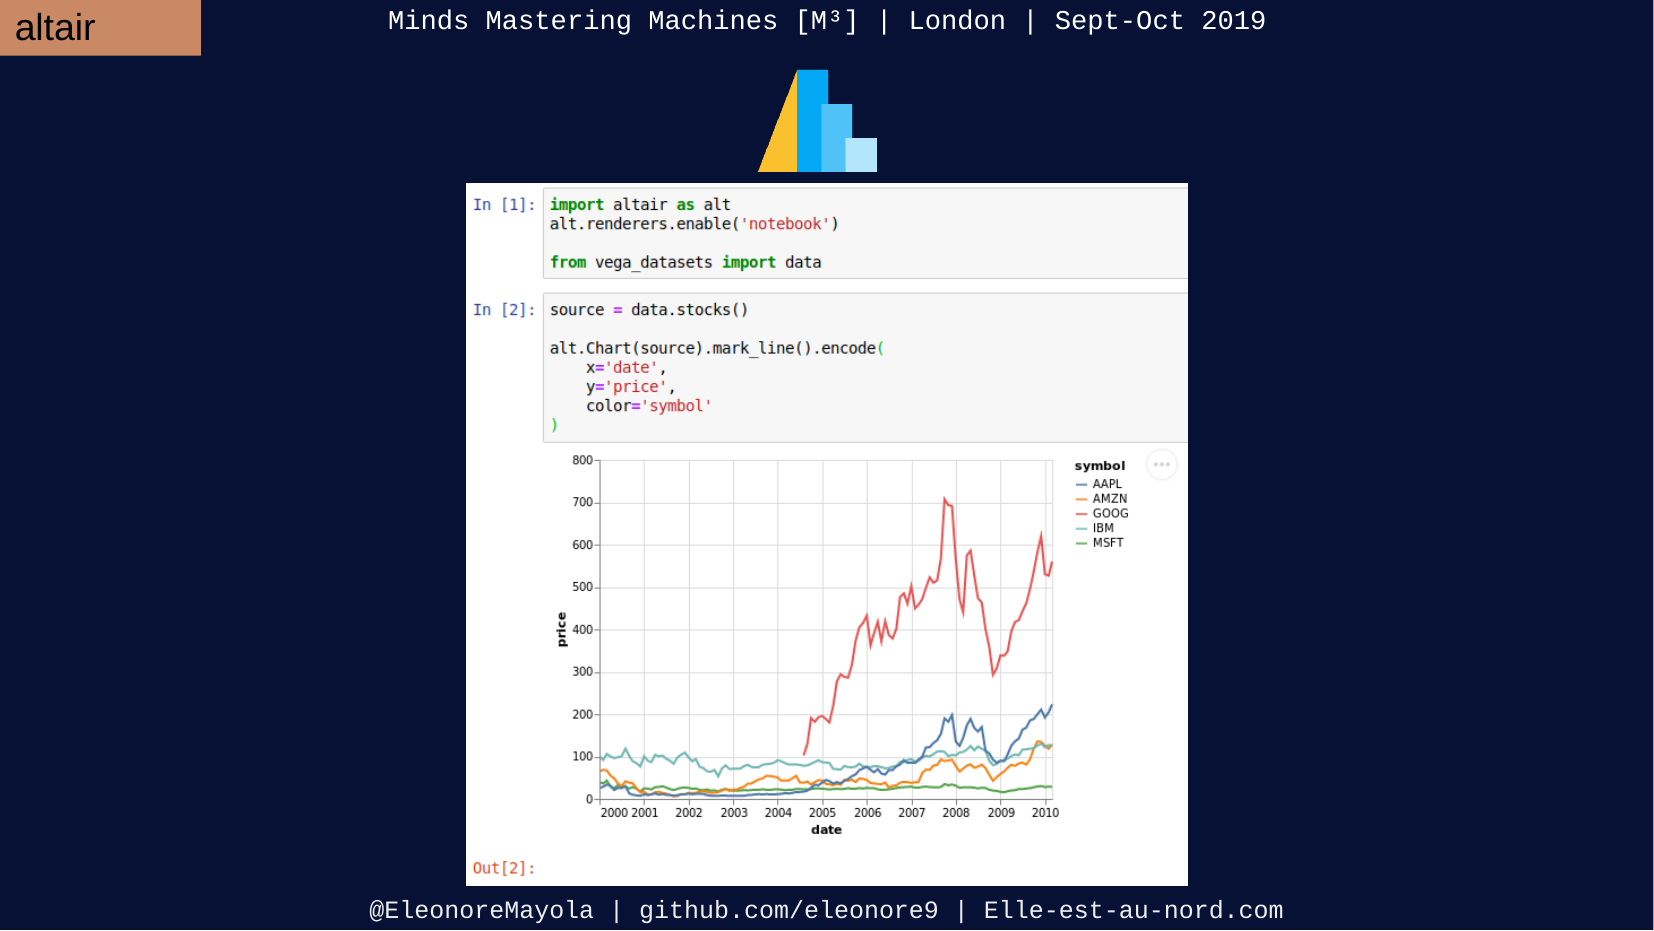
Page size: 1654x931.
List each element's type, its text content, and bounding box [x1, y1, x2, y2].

text_box @EleonoreMayola | github.com/eleonore9 | Elle-est-au-nord.com [295, 862, 1359, 931]
picture [466, 52, 1188, 886]
text_box altair [0, 0, 201, 56]
text_box Minds Mastering Machines [M³] | London | Sept-Oct 2019 [265, 0, 1388, 60]
